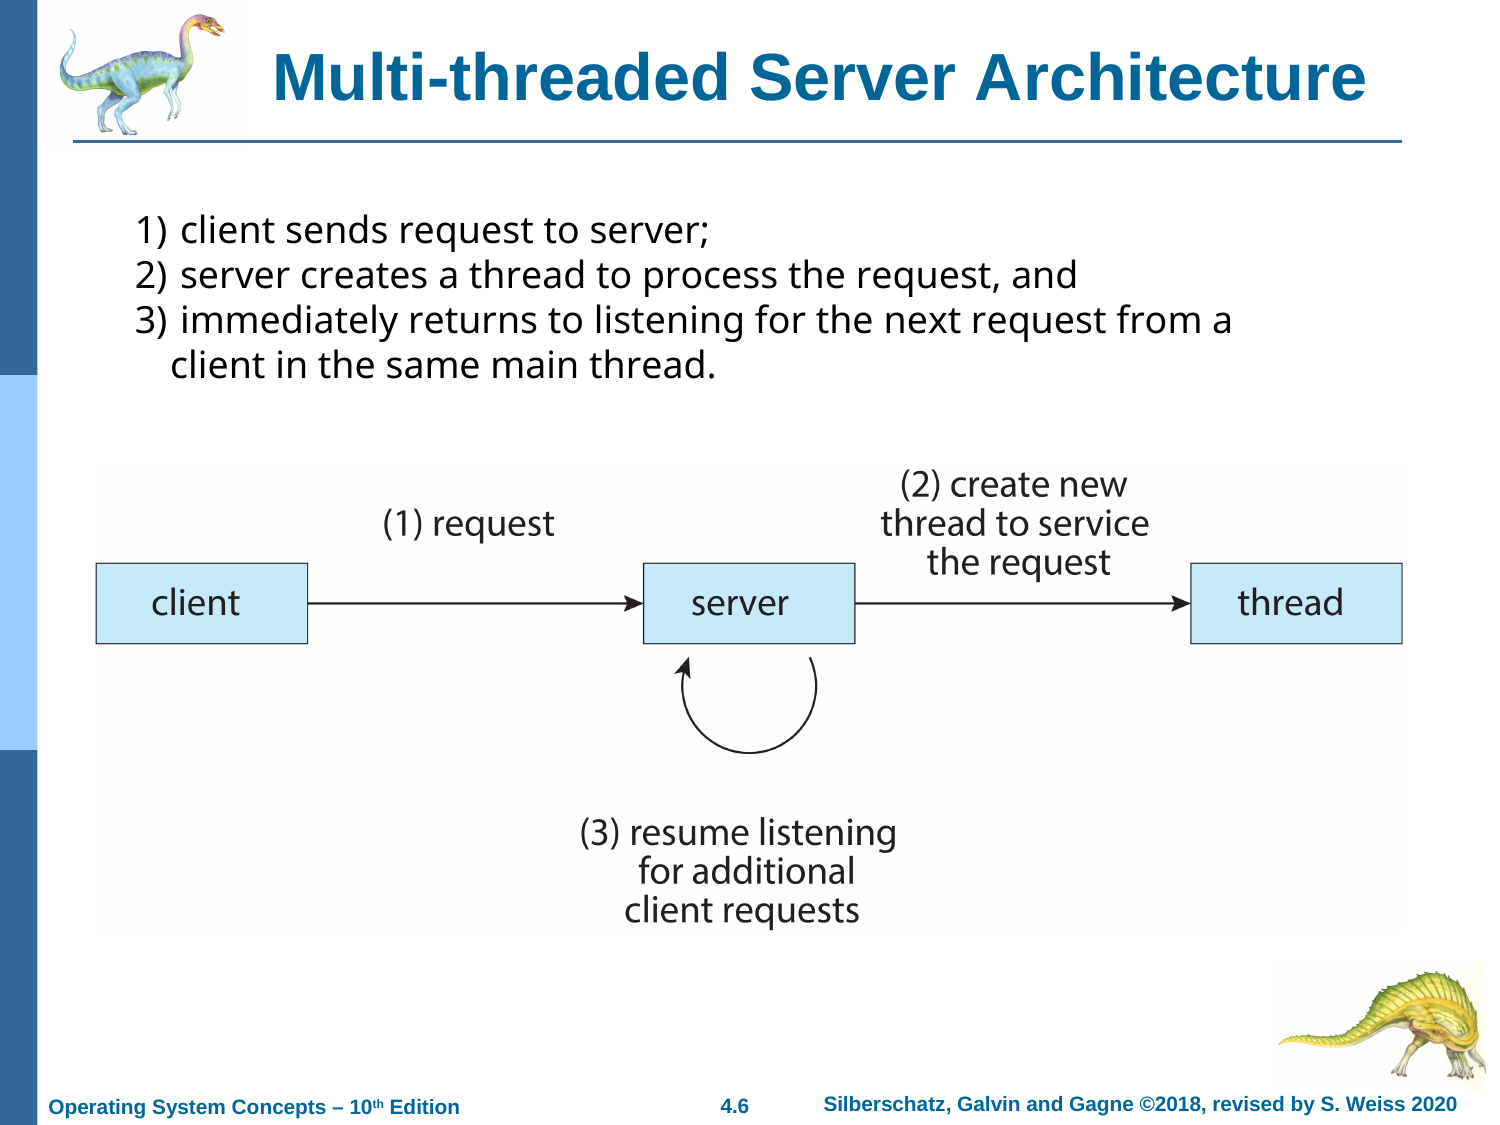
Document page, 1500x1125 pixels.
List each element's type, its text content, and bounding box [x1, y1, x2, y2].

title Multi-threaded Server Architecture [145, 26, 1496, 122]
text_box client sends request to server; server creates a thread to process the request, and immediately returns to listening for the next request from a client in the same main thread. [120, 198, 1261, 439]
picture [46, 0, 243, 149]
picture [1275, 959, 1486, 1090]
picture [1140, 1096, 1148, 1101]
picture [95, 464, 1403, 932]
